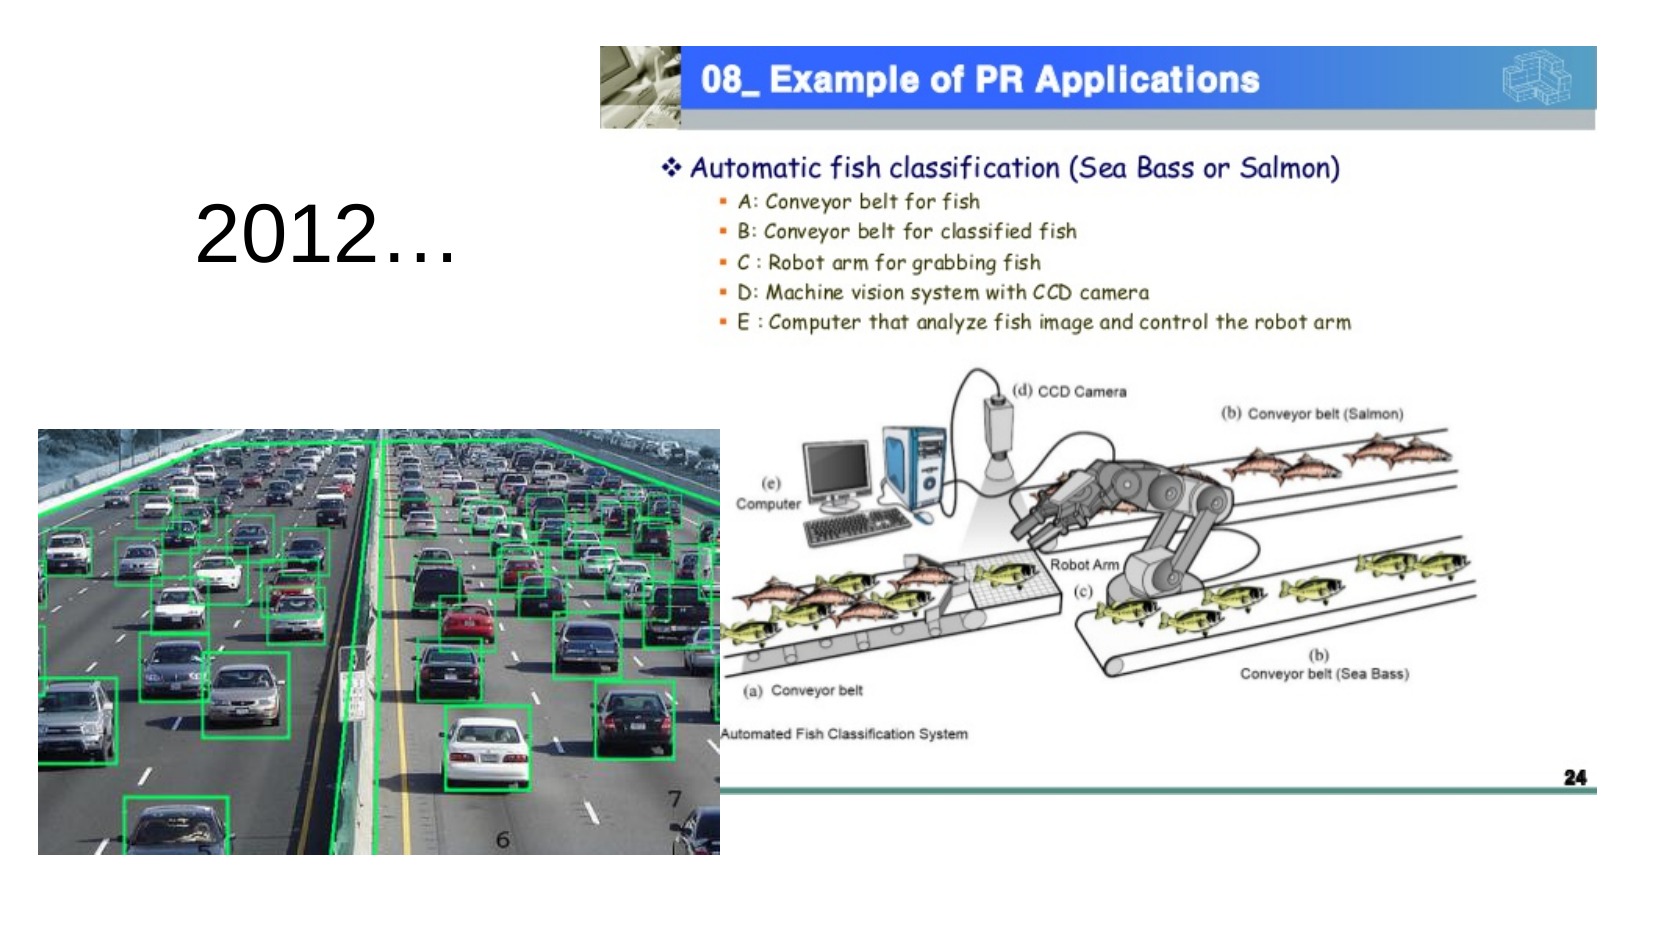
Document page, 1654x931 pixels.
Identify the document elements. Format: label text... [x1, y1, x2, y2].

picture [38, 46, 1597, 856]
text_box 2012… [180, 180, 600, 273]
